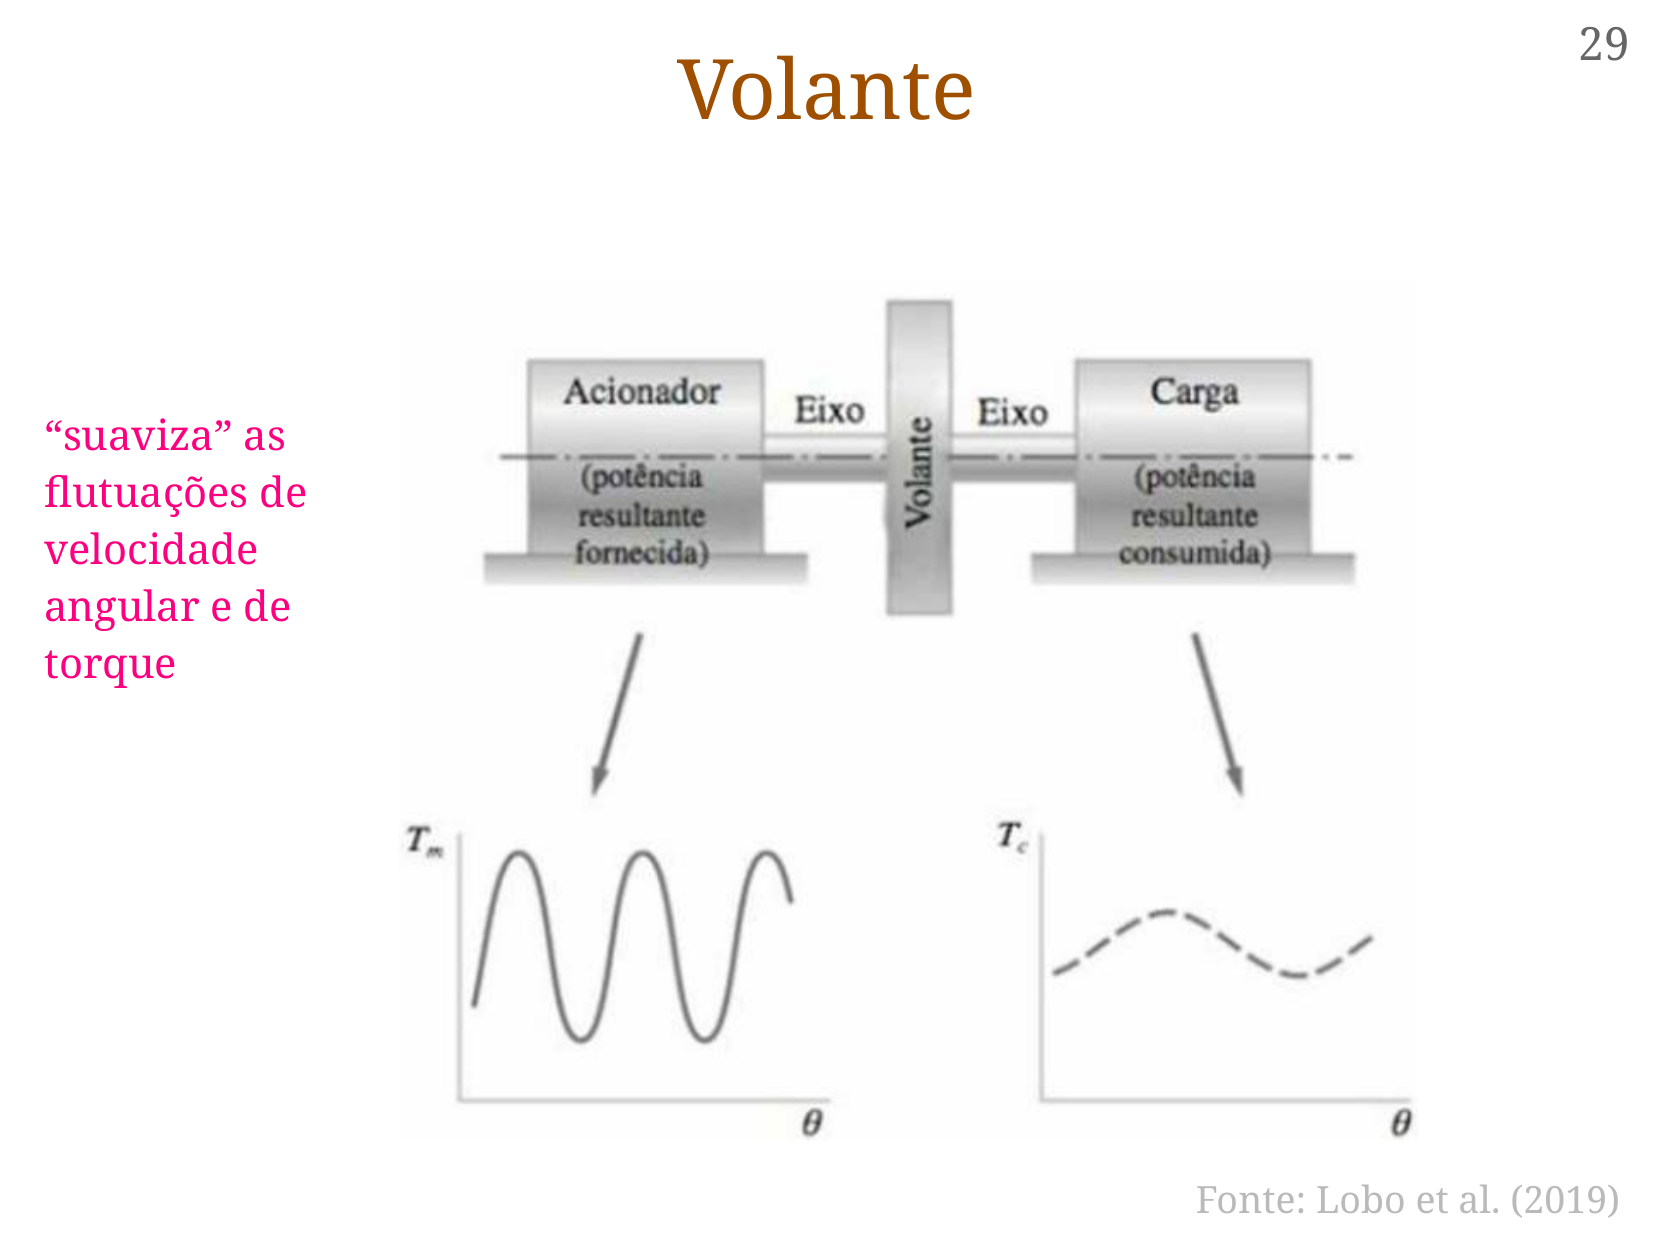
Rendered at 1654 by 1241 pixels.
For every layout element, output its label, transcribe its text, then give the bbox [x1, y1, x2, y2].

text_box Fonte: Lobo et al. (2019) [1181, 1166, 1636, 1233]
title Volante [59, 29, 1595, 148]
picture [398, 280, 1418, 1140]
text_box “suaviza” as flutuações de velocidade angular e de torque [29, 398, 370, 699]
